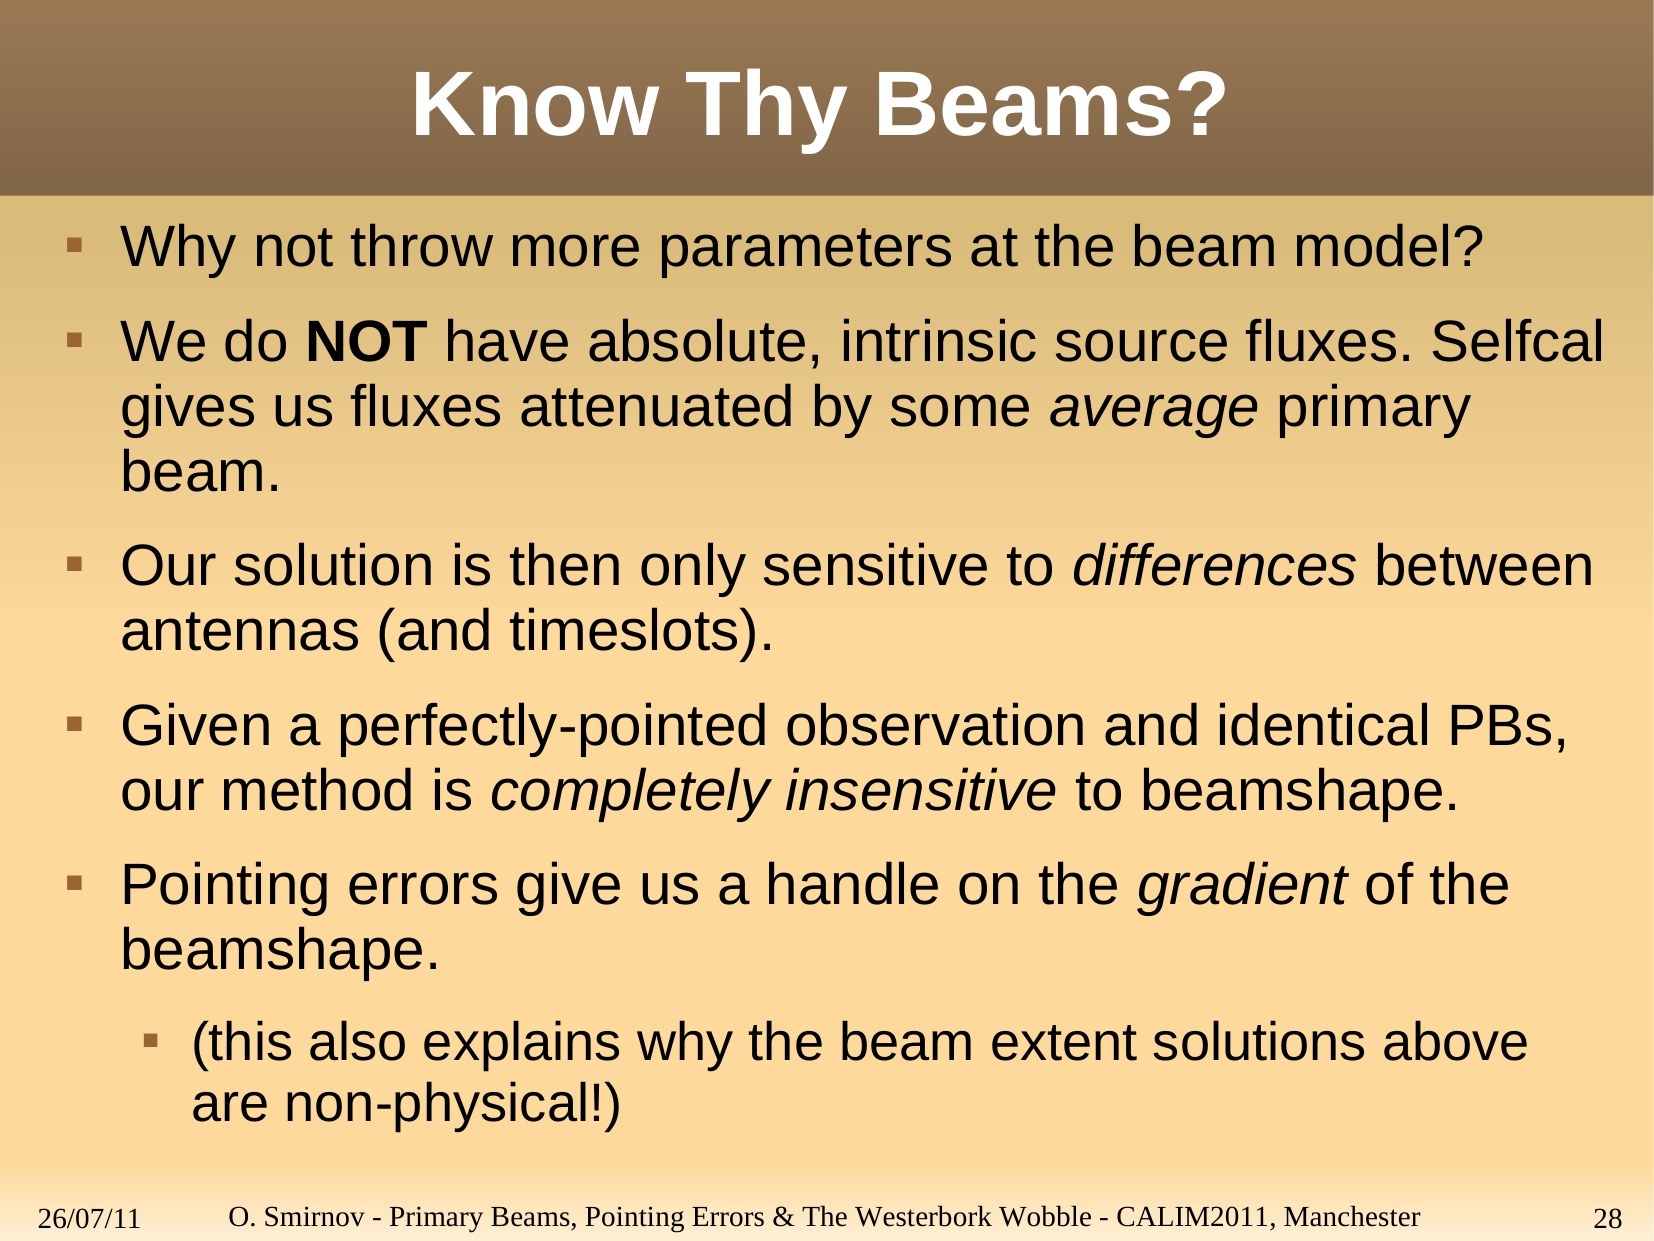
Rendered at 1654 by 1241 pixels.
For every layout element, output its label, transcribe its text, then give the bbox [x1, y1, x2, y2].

picture [0, 0, 1654, 1241]
list Why not throw more parameters at the beam model? We do NOT have absolute, intrinsic source fluxes. Selfcal gives us fluxes attenuated by some average primary beam. Our solution is then only sensitive to differences between antennas (and timeslots). Given a perfectly-pointed observation and identical PBs, our method is completely insensitive to beamshape. Pointing errors give us a handle on the gradient of the beamshape. (this also explains why the beam extent solutions above are non-physical!) [49, 213, 1613, 1133]
title Know Thy Beams? [76, 0, 1565, 208]
